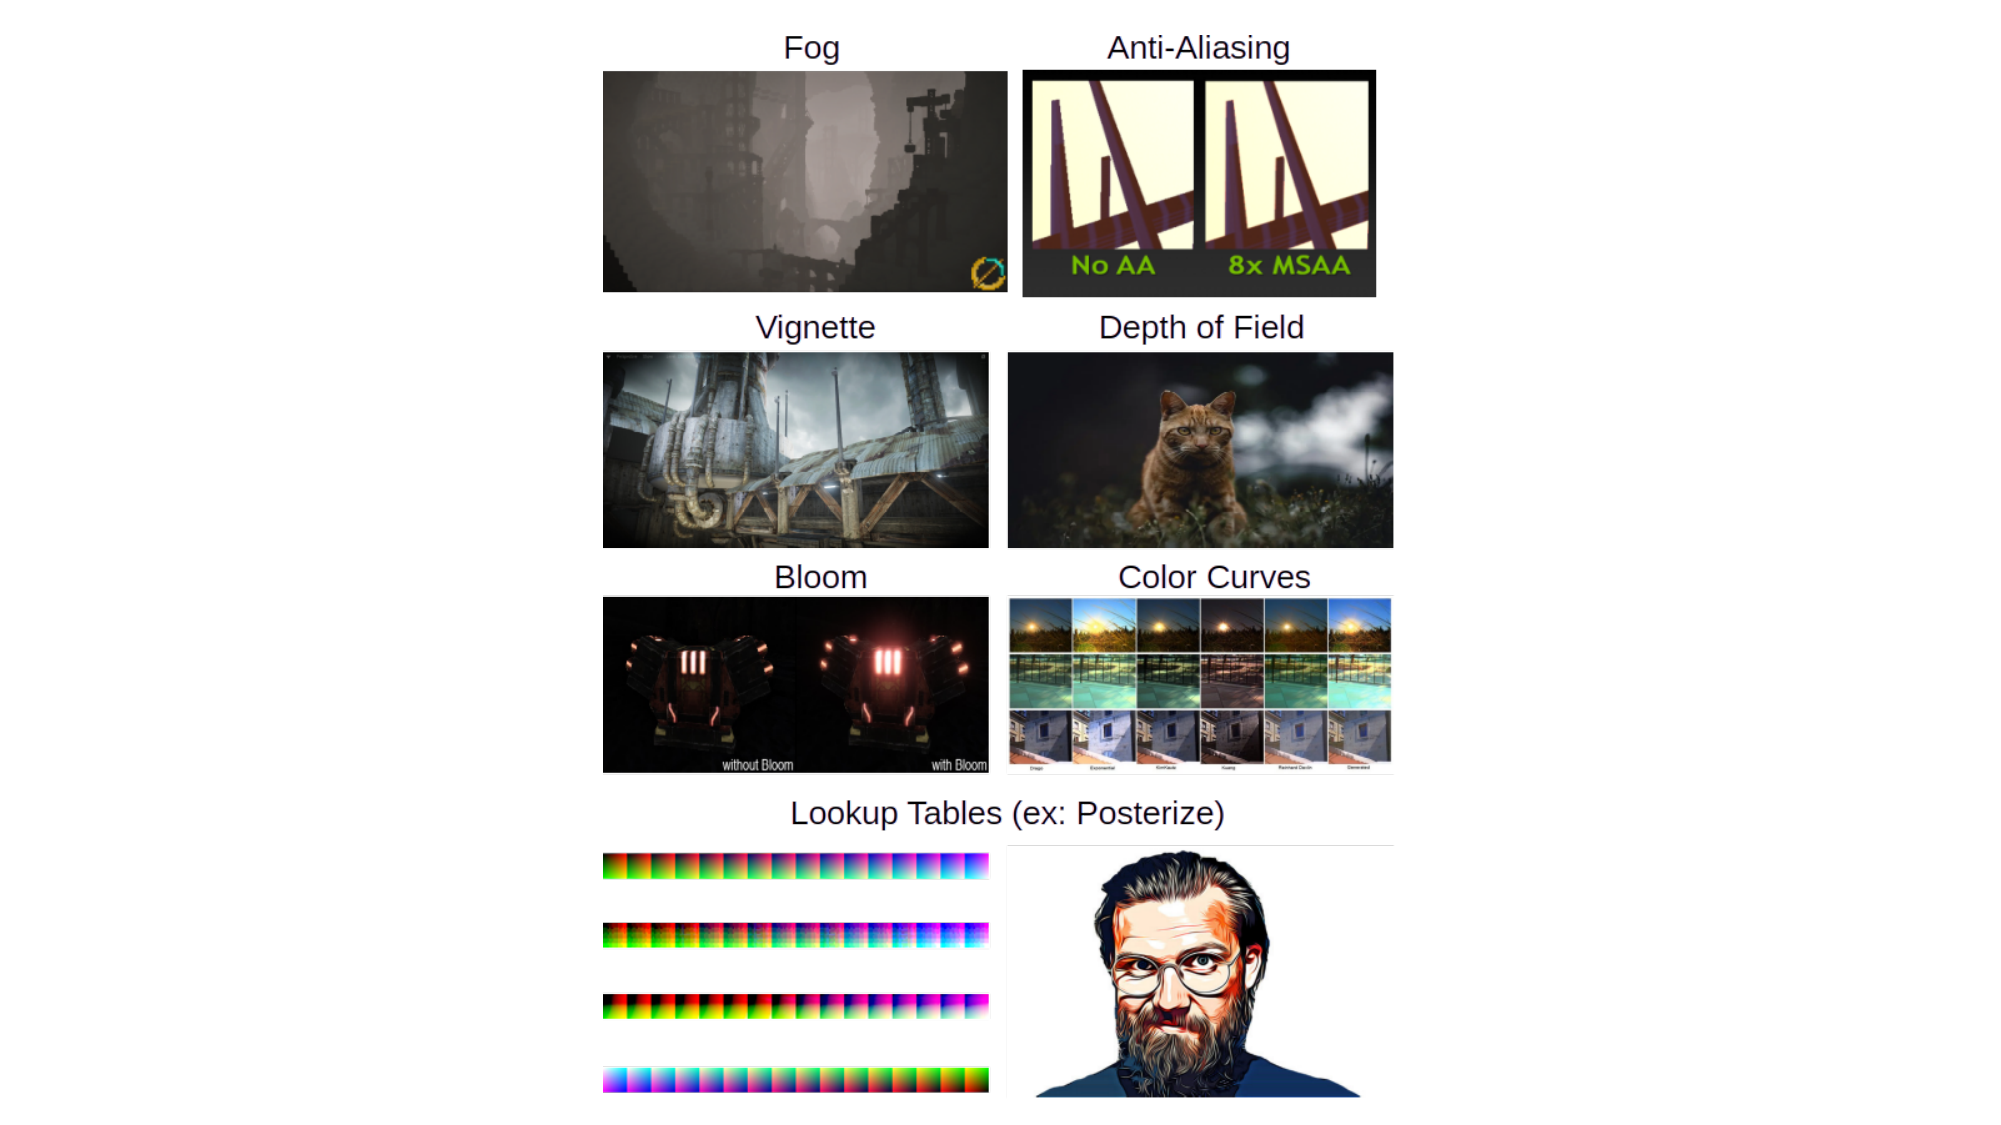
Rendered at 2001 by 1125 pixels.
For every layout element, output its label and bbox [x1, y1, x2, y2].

picture [603, 35, 1395, 1099]
